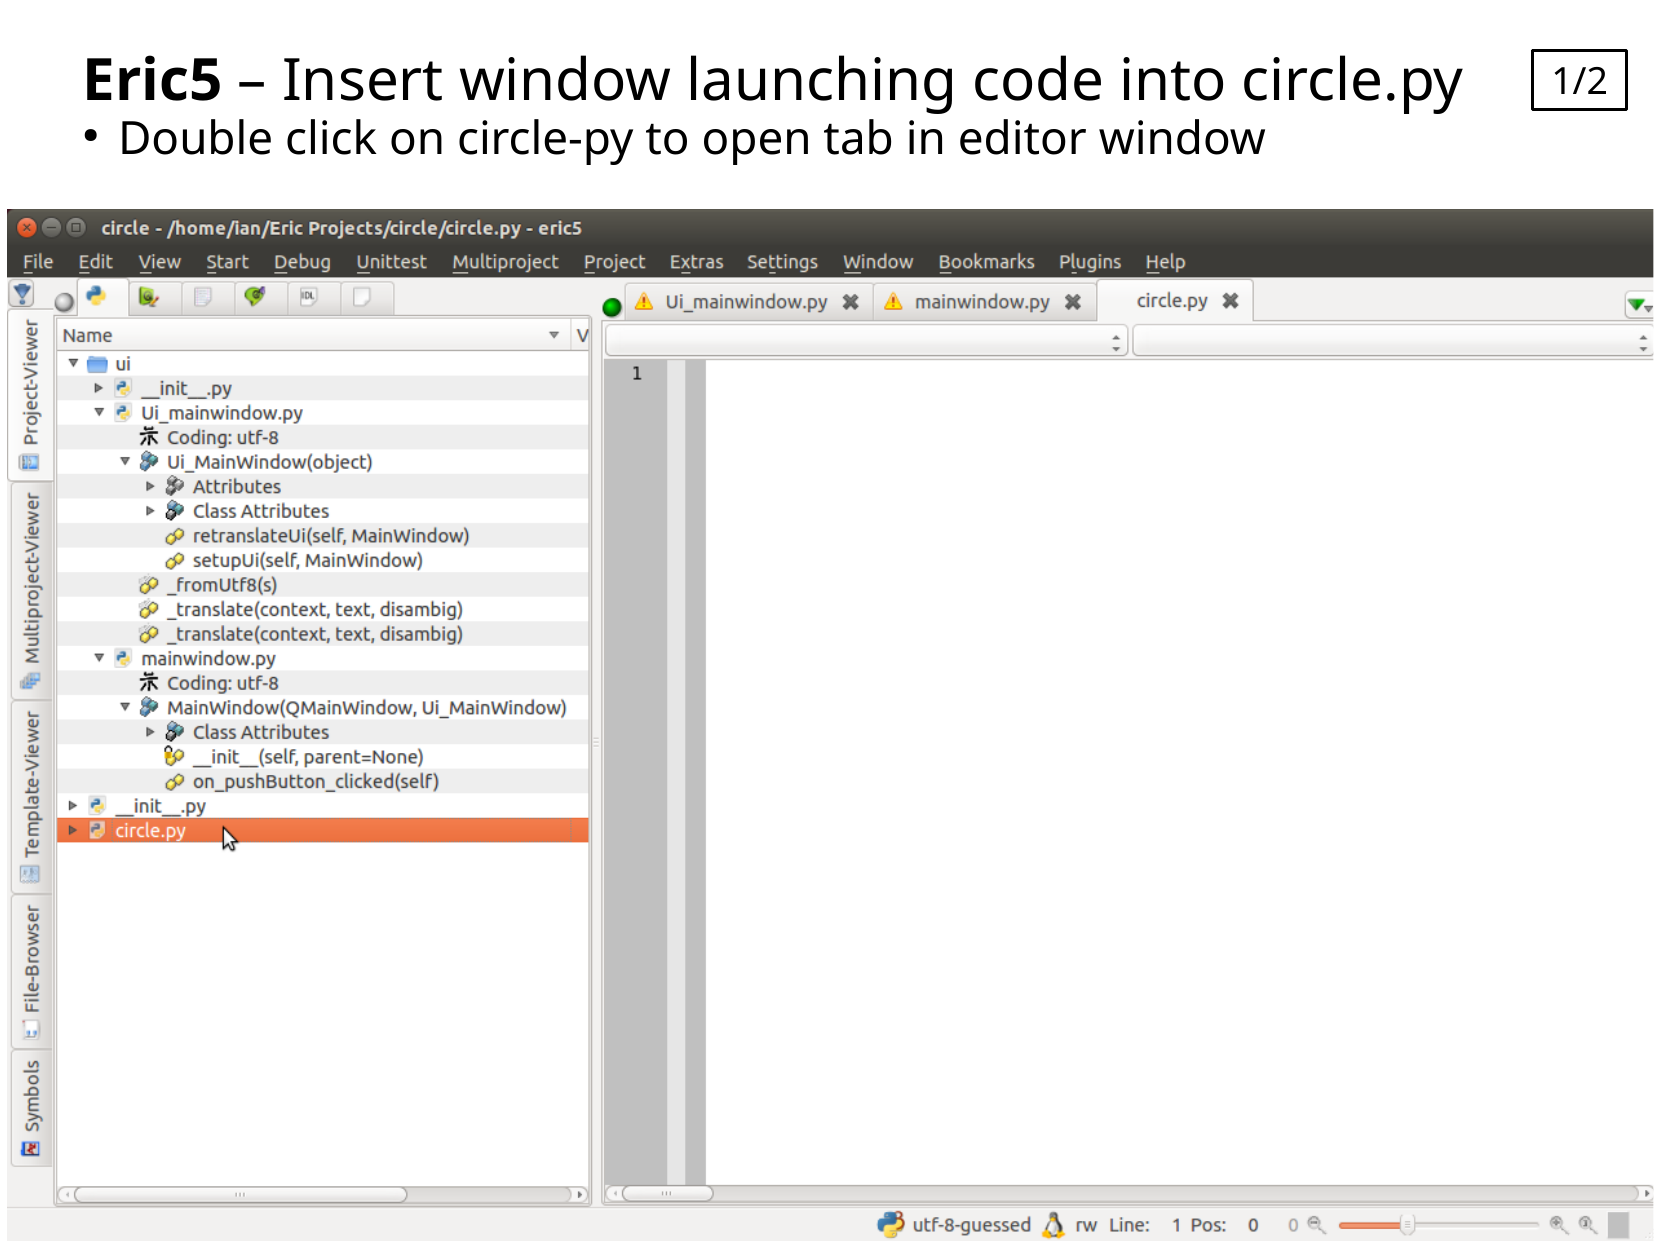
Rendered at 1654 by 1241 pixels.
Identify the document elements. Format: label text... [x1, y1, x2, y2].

picture [7, 209, 1654, 1241]
text_box Double click on circle-py to open tab in editor window [82, 94, 1571, 180]
title Eric5 – Insert window launching code into circle.py [82, 39, 1571, 94]
text_box 1/2 [1532, 50, 1627, 110]
